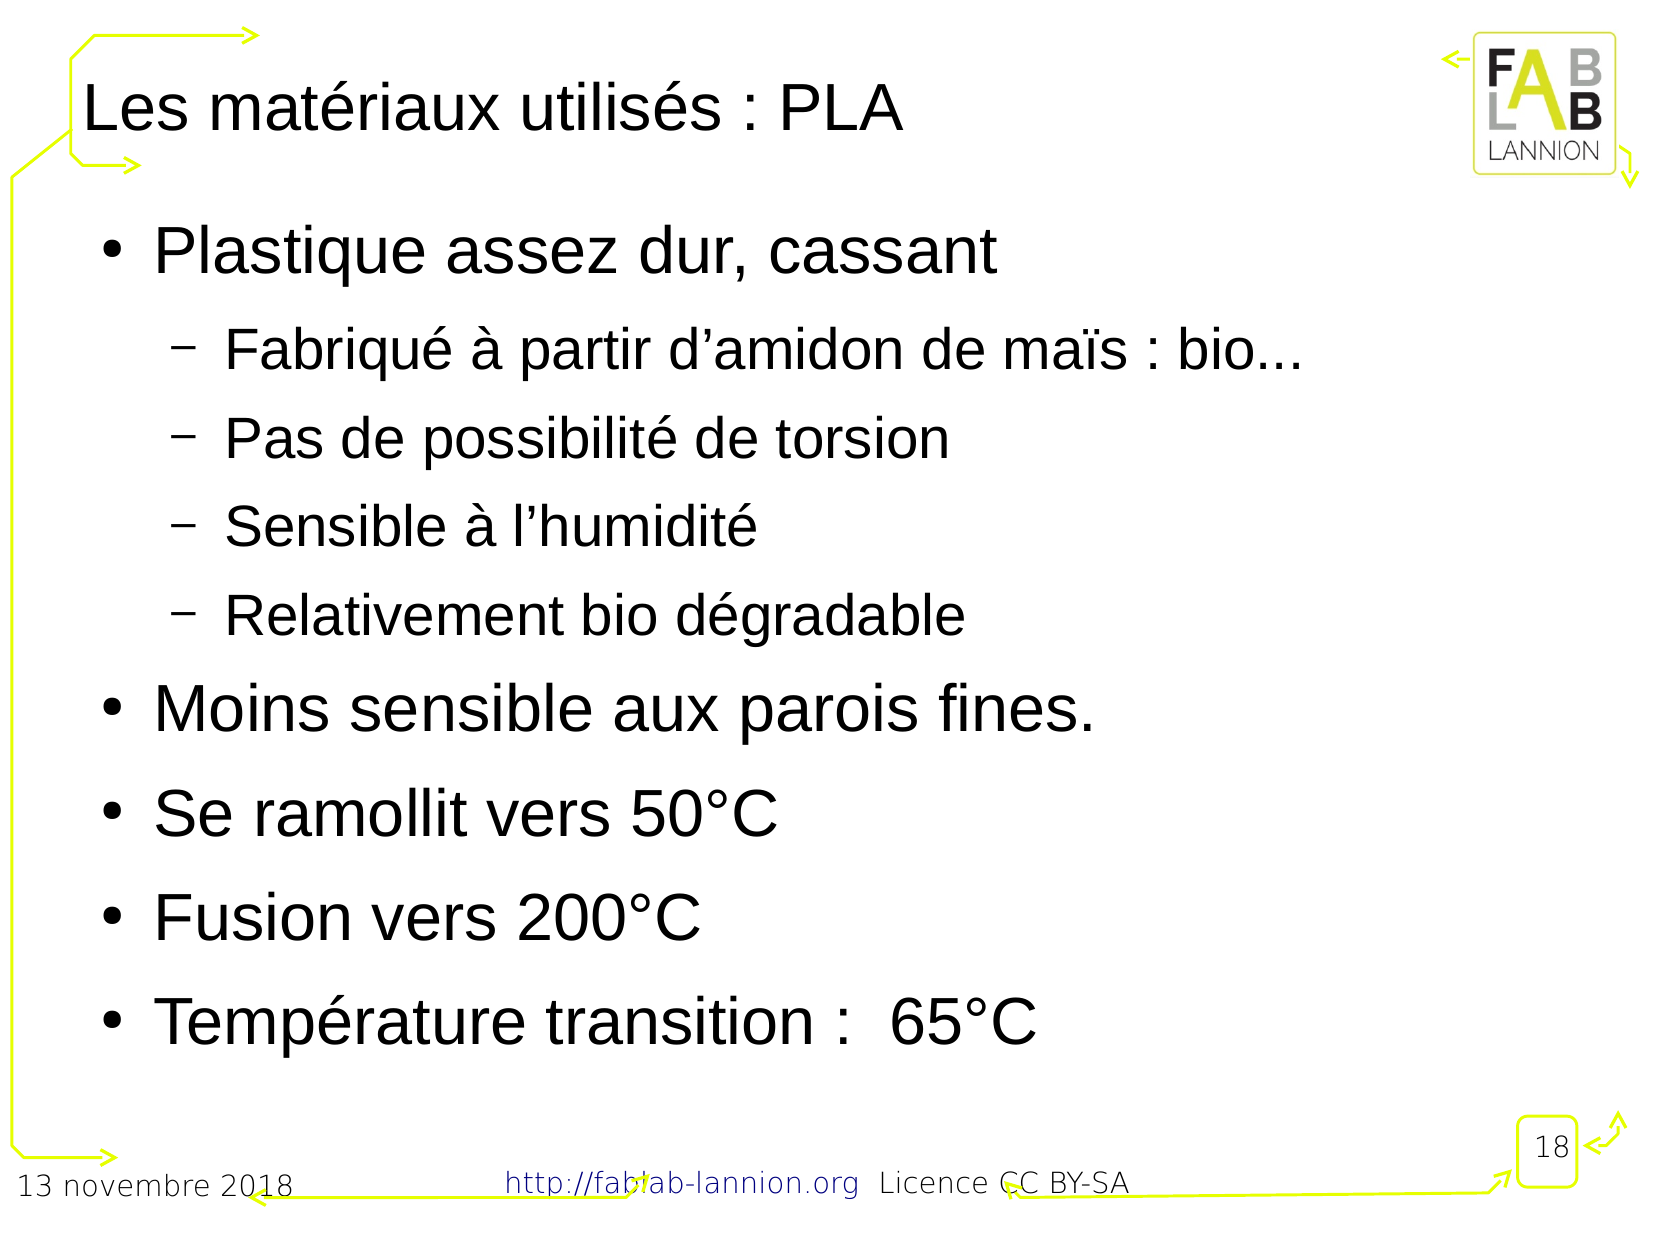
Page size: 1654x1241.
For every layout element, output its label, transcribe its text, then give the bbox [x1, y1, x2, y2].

list Plastique assez dur, cassant Fabriqué à partir d’amidon de maïs : bio... Pas de possibilité de torsion Sensible à l’humidité Relativement bio dégradable Moins sensible aux parois fines. Se ramollit vers 50°C Fusion vers 200°C Température transition : 65°C [82, 212, 1571, 1146]
title Les matériaux utilisés : PLA [82, 49, 1441, 166]
picture [1470, 29, 1619, 178]
